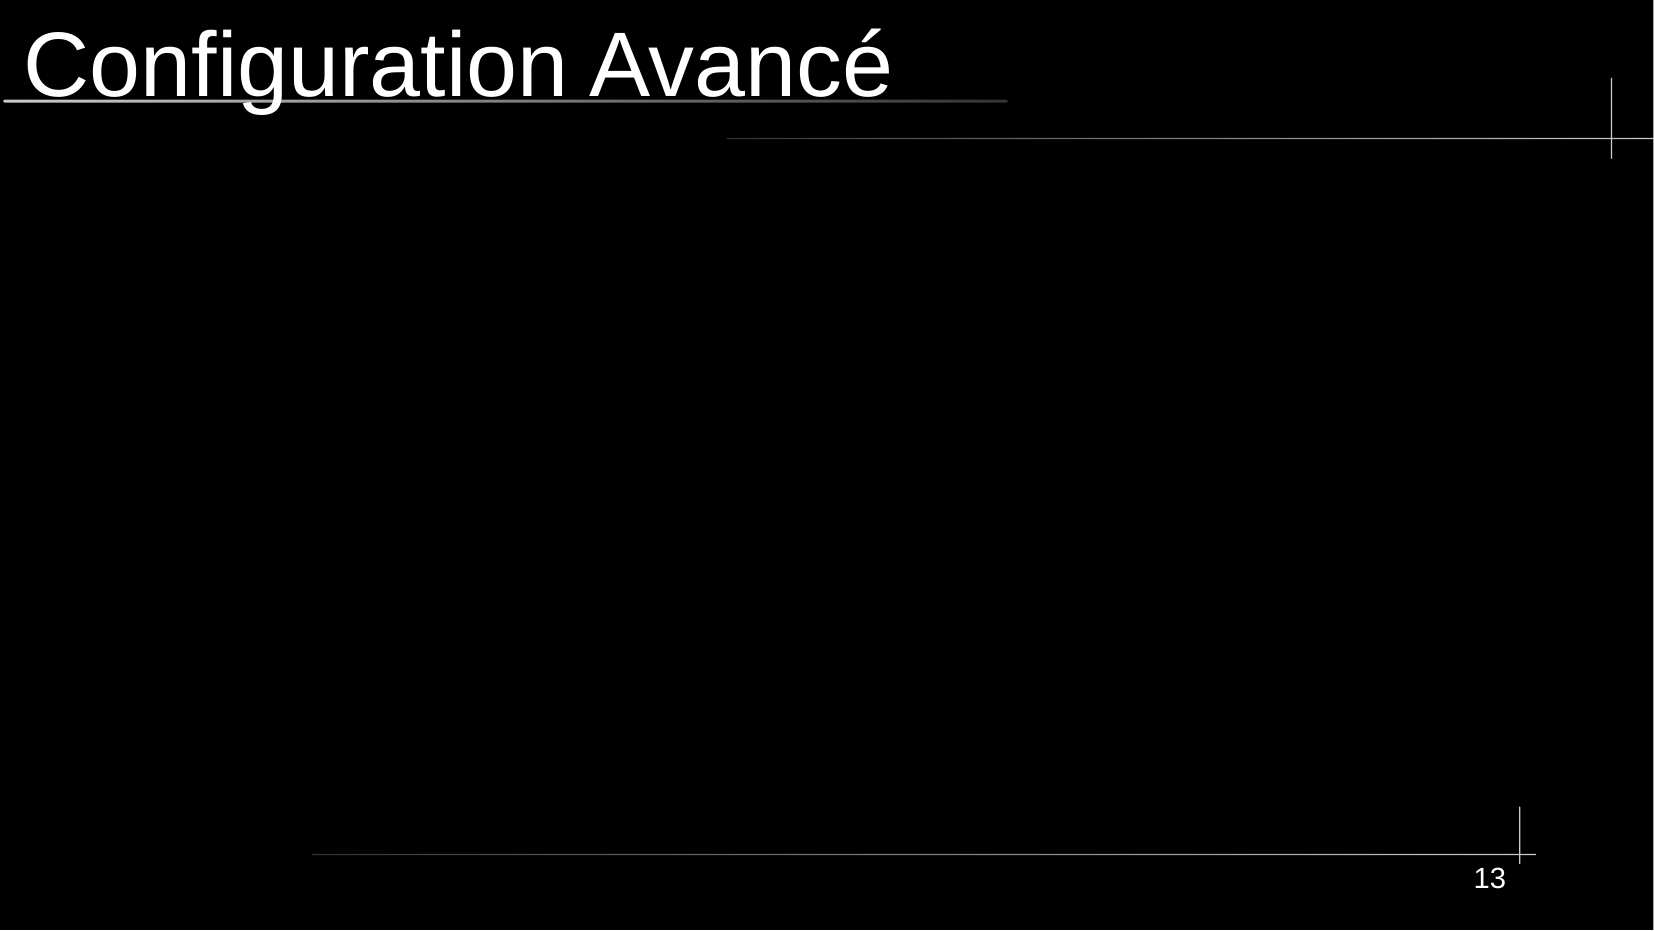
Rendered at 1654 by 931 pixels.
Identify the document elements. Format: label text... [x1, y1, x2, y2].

title Configuration Avancé [23, 11, 1589, 119]
